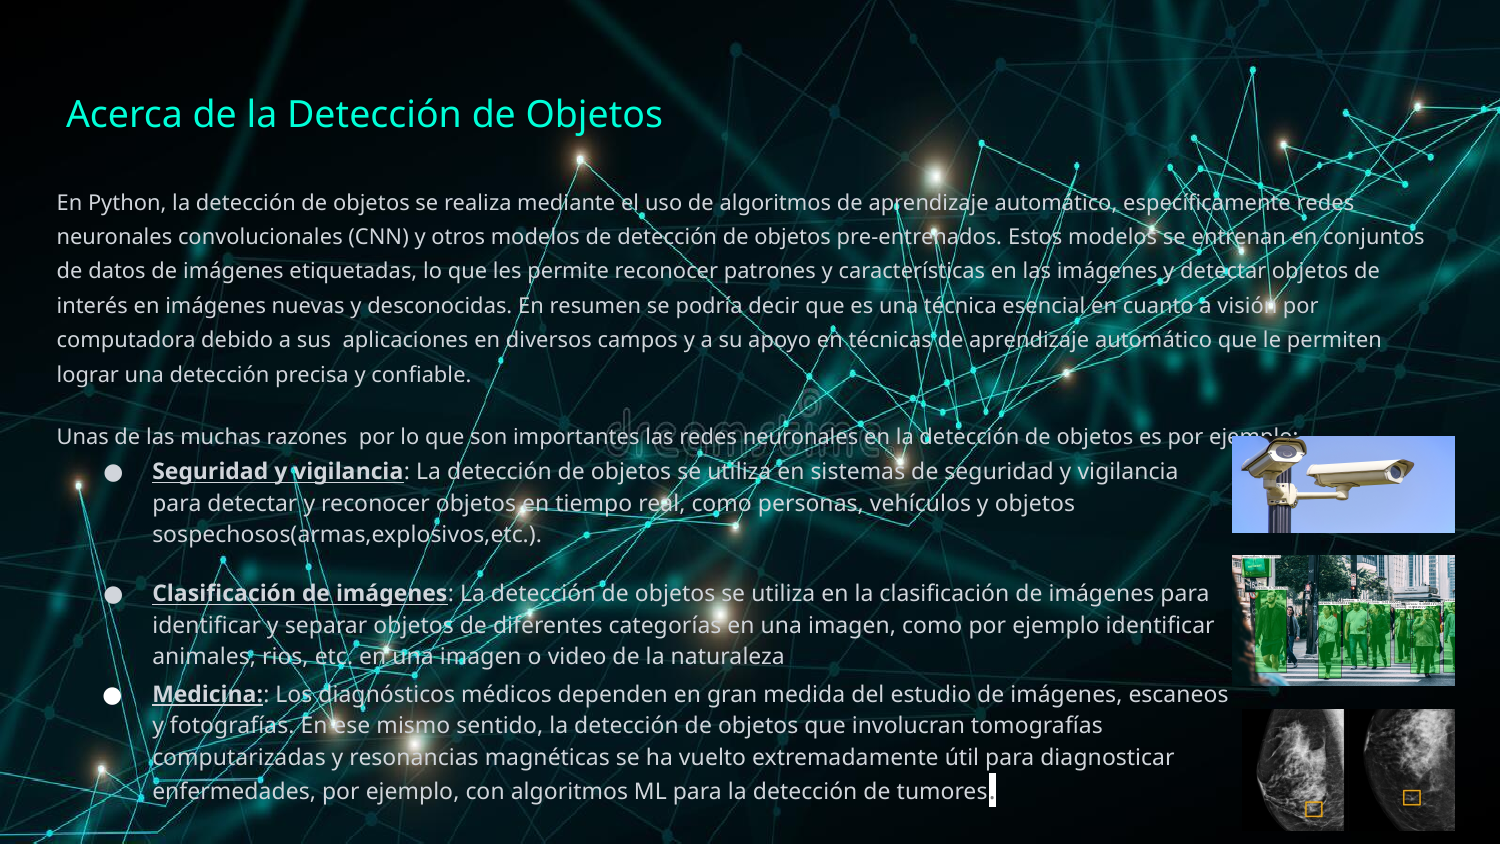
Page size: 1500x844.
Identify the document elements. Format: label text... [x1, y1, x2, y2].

list En Python, la detección de objetos se realiza mediante el uso de algoritmos de aprendizaje automático, específicamente redes neuronales convolucionales (CNN) y otros modelos de detección de objetos pre-entrenados. Estos modelos se entrenan en conjuntos de datos de imágenes etiquetadas, lo que les permite reconocer patrones y características en las imágenes y detectar objetos de interés en imágenes nuevas y desconocidas. En resumen se podría decir que es una técnica esencial en cuanto a visión por computadora debido a sus aplicaciones en diversos campos y a su apoyo en técnicas de aprendizaje automático que le permiten lograr una detección precisa y confiable. Unas de las muchas razones por lo que son importantes las redes neuronales en la detección de objetos es por ejemplo: [41, 166, 1459, 467]
text_box Clasificación de imágenes: La detección de objetos se utiliza en la clasificación de imágenes para identificar y separar objetos de diferentes categorías en una imagen, como por ejemplo identificar animales, rios, etc. en una imagen o video de la naturaleza [62, 559, 1232, 660]
text_box Medicina:: Los diagnósticos médicos dependen en gran medida del estudio de imágenes, escaneos y fotografías. En ese mismo sentido, la detección de objetos que involucran tomografías computarizadas y resonancias magnéticas se ha vuelto extremadamente útil para diagnosticar enfermedades, por ejemplo, con algoritmos ML para la detección de tumores. [62, 660, 1261, 820]
text_box Seguridad y vigilancia: La detección de objetos se utiliza en sistemas de seguridad y vigilancia para detectar y reconocer objetos en tiempo real, como personas, vehículos y objetos sospechosos(armas,explosivos,etc.). [62, 437, 1243, 559]
title Acerca de la Detección de Objetos [51, 72, 1449, 166]
picture [0, 0, 1500, 844]
